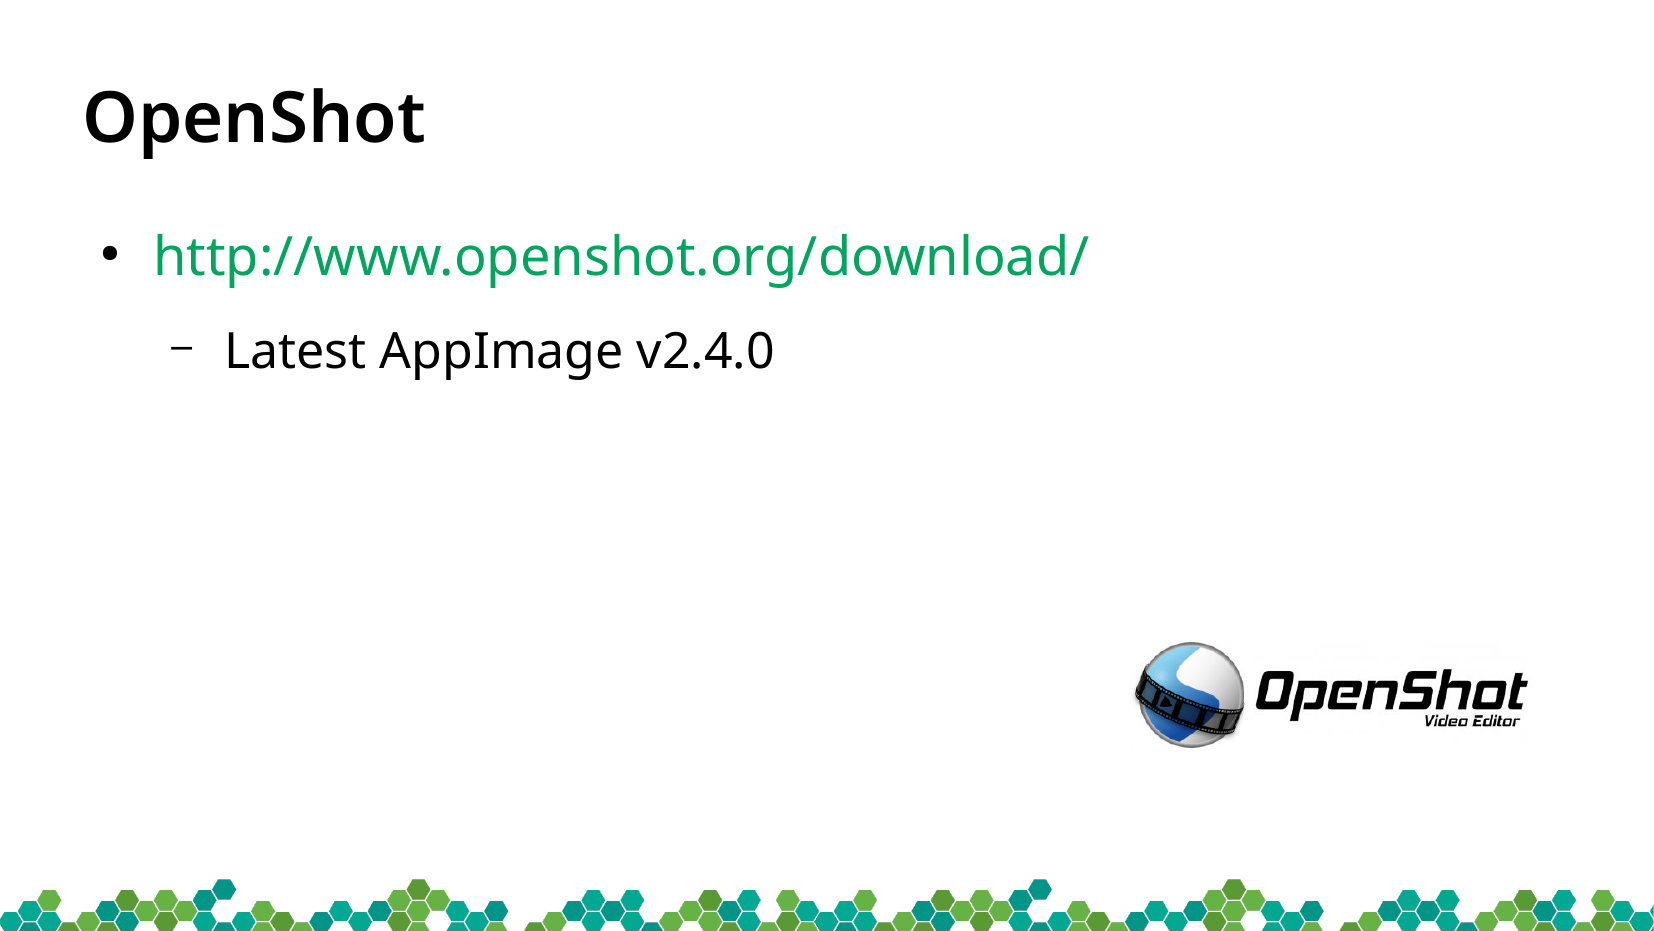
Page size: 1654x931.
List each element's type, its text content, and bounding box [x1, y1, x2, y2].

list http://www.openshot.org/download/ Latest AppImage v2.4.0 [82, 217, 1571, 758]
picture [1066, 542, 1590, 848]
title OpenShot [82, 37, 1571, 193]
picture [0, 871, 1654, 931]
